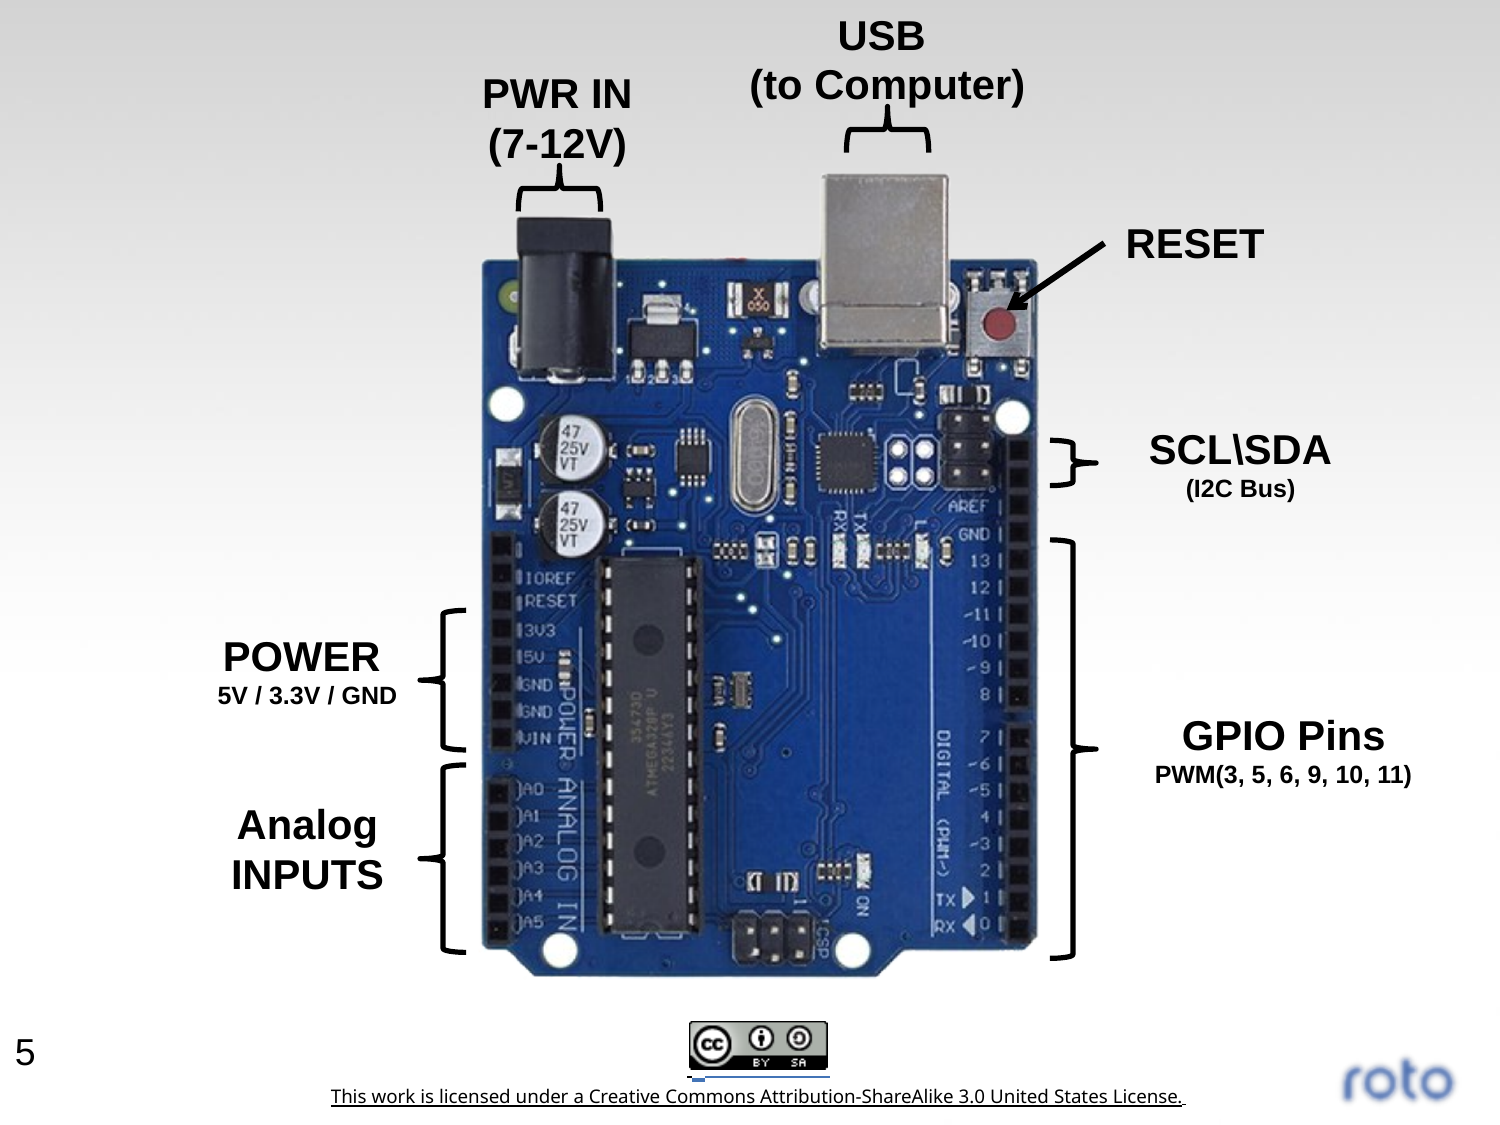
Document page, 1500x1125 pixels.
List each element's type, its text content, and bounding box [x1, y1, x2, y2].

picture [0, 0, 1500, 1125]
text_box PWR IN (7-12V) [395, 59, 721, 175]
text_box [1006, 243, 1105, 311]
text_box POWER 5V / 3.3V / GND [194, 622, 420, 717]
text_box USB (to Computer) [637, 0, 1138, 116]
text_box SCL\SDA (I2C Bus) [1115, 415, 1366, 510]
text_box Analog INPUTS [194, 790, 420, 906]
text_box GPIO Pins PWM(3, 5, 6, 9, 10, 11) [1112, 701, 1455, 796]
text_box RESET [1070, 209, 1321, 275]
